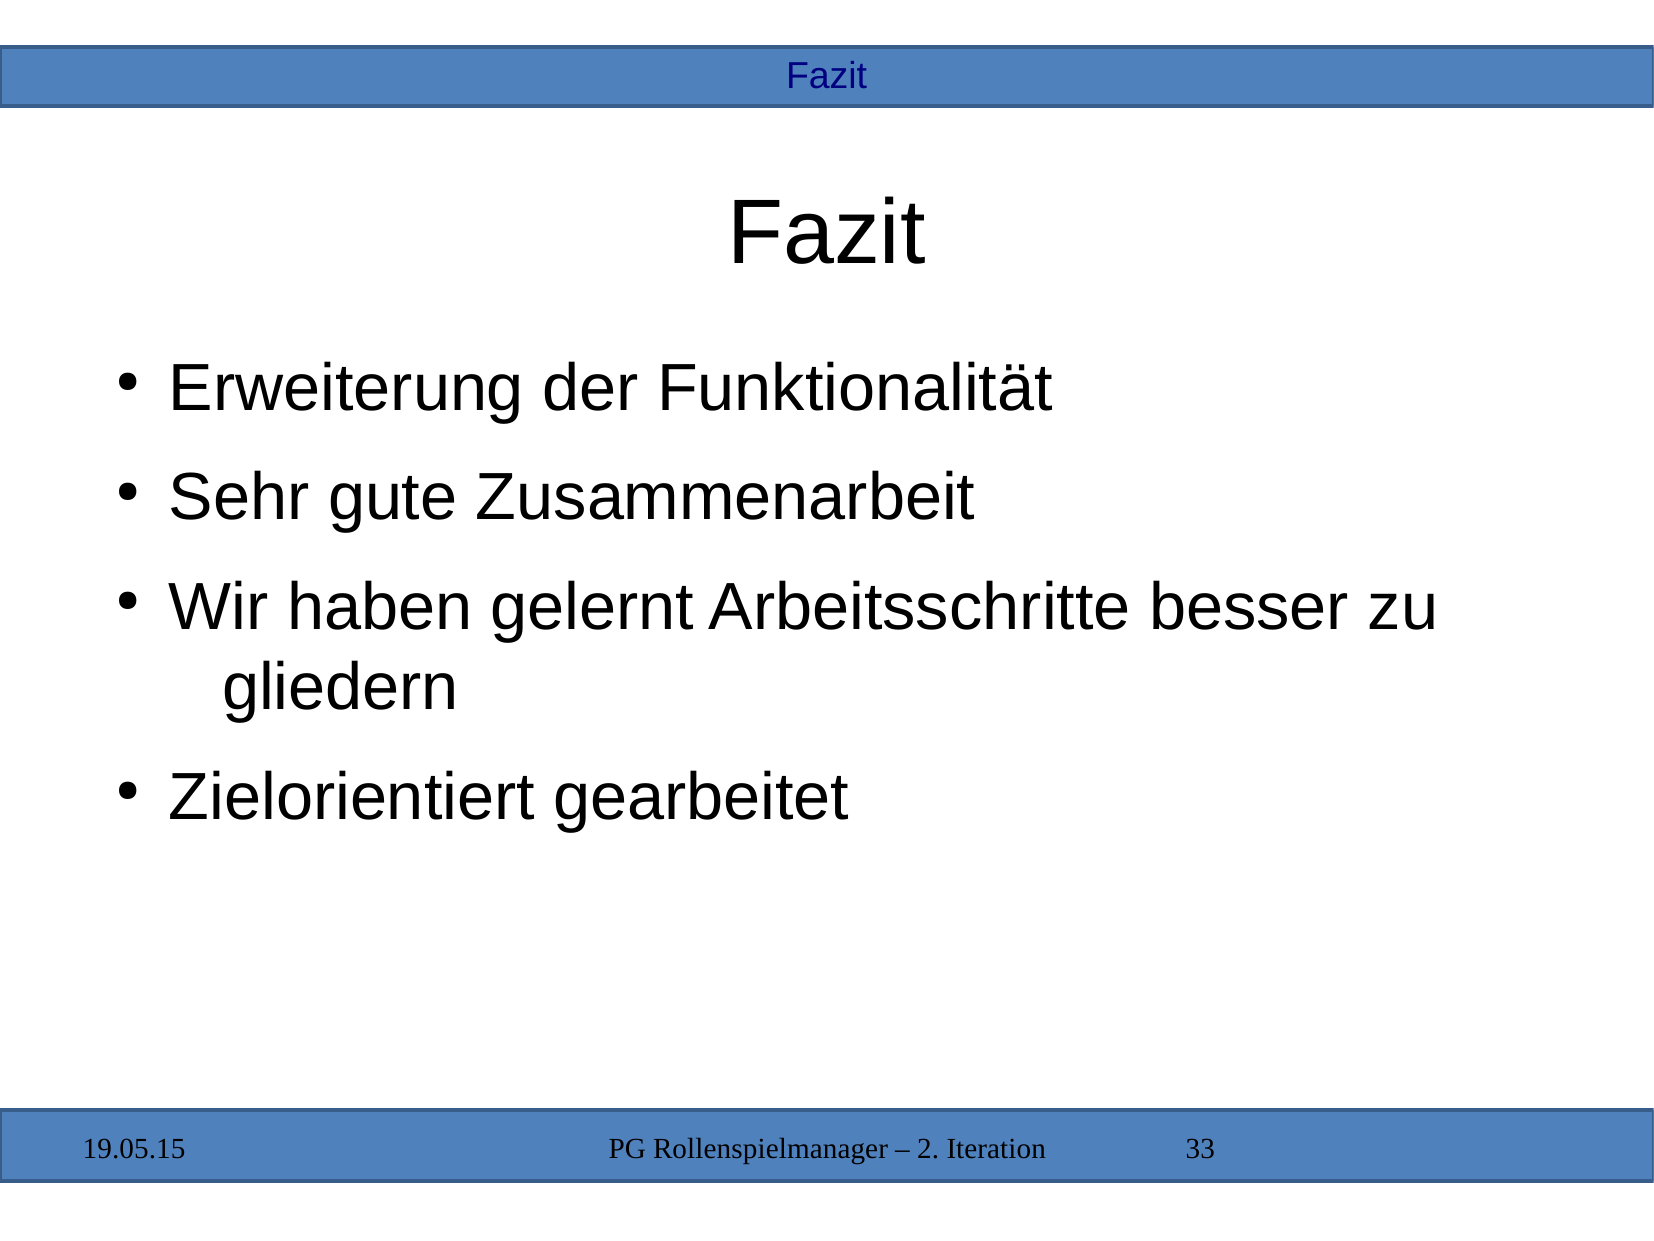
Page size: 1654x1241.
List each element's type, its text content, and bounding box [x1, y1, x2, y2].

title Fazit [82, 123, 1571, 331]
list Erweiterung der Funktionalität Sehr gute Zusammenarbeit Wir haben gelernt Arbeitsschritte besser zu gliedern Zielorientiert gearbeitet [80, 343, 1536, 1063]
text_box PG Rollenspielmanager – 2. Iteration [565, 1129, 1090, 1216]
text_box [1185, 1129, 1571, 1216]
text_box 19.05.15 [82, 1129, 468, 1216]
text_box Fazit [0, 47, 1654, 105]
